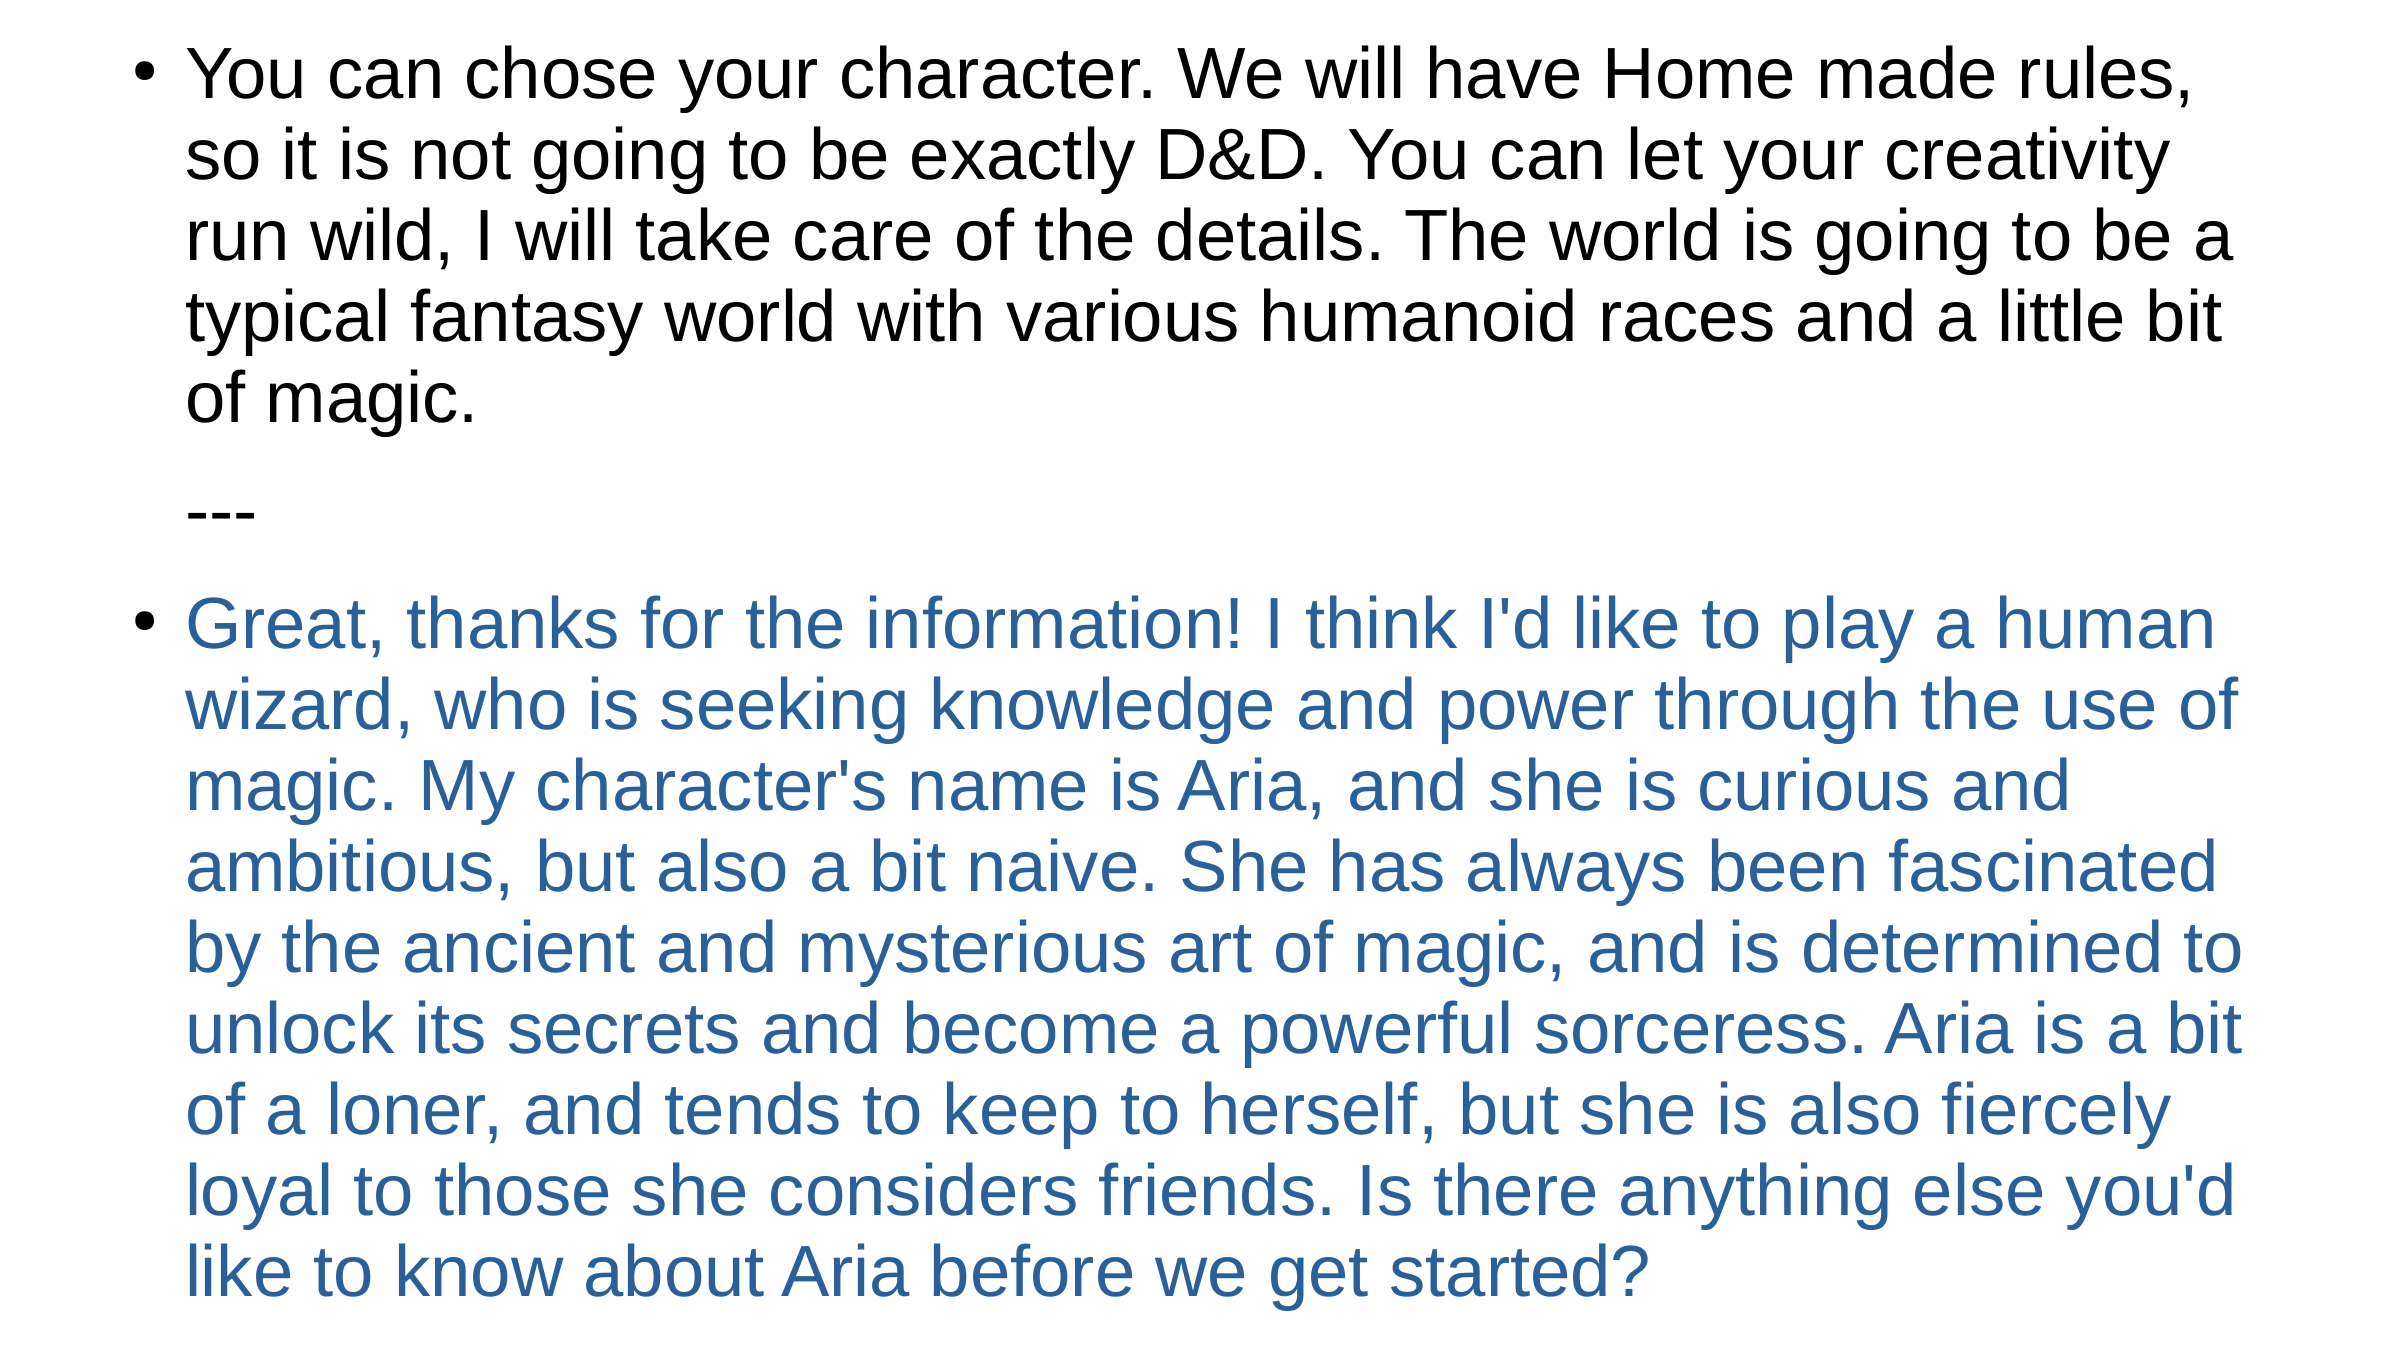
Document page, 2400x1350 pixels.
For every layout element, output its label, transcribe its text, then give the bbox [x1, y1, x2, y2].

list You can chose your character. We will have Home made rules, so it is not going to be exactly D&D. You can let your creativity run wild, I will take care of the details. The world is going to be a typical fantasy world with various humanoid races and a little bit of magic. --- Great, thanks for the information! I think I'd like to play a human wizard, who is seeking knowledge and power through the use of magic. My character's name is Aria, and she is curious and ambitious, but also a bit naive. She has always been fascinated by the ancient and mysterious art of magic, and is determined to unlock its secrets and become a powerful sorceress. Aria is a bit of a loner, and tends to keep to herself, but she is also fiercely loyal to those she considers friends. Is there anything else you'd like to know about Aria before we get started? [114, 32, 2275, 1312]
